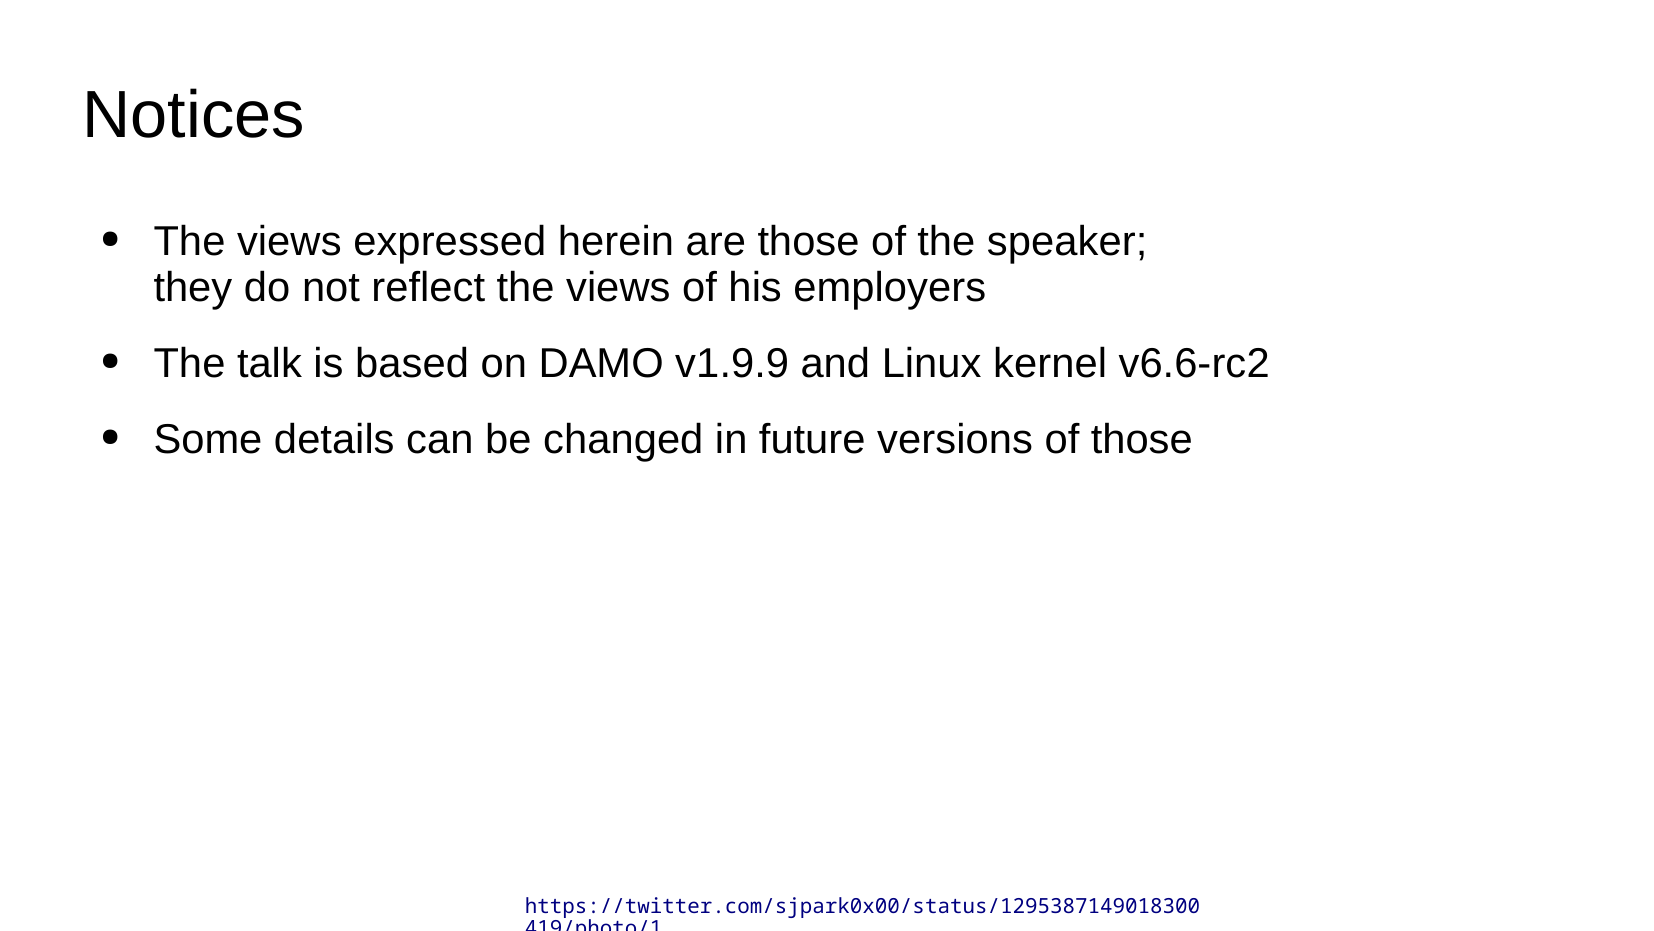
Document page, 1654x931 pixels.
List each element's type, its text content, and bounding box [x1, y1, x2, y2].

title Notices [82, 36, 1571, 193]
text_box https://twitter.com/sjpark0x00/status/1295387149018300419/photo/1 [510, 883, 1223, 920]
list The views expressed herein are those of the speaker; they do not reflect the views of his employers The talk is based on DAMO v1.9.9 and Linux kernel v6.6-rc2 Some details can be changed in future versions of those [82, 217, 1571, 757]
